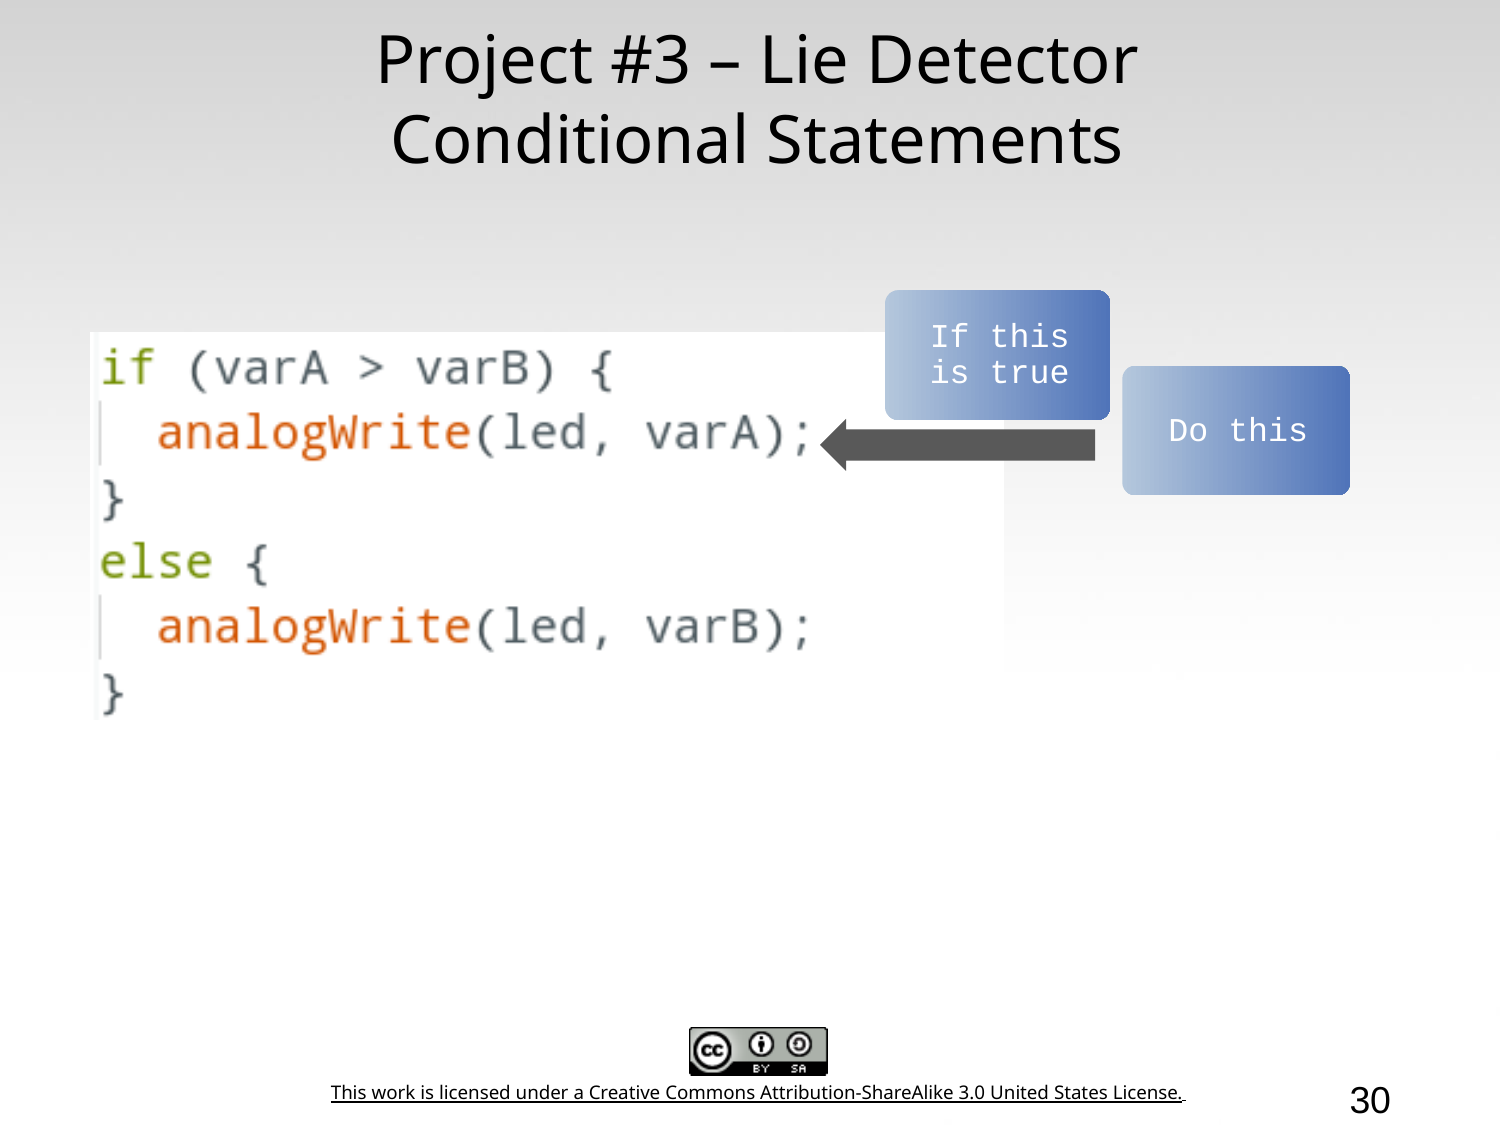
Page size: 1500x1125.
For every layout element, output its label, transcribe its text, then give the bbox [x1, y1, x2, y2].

picture [0, 0, 1500, 1125]
title Project #3 – Lie Detector Conditional Statements [75, 2, 1441, 191]
text_box If this is true [885, 290, 1111, 421]
text_box Do this [1122, 365, 1351, 496]
text_box [820, 418, 1096, 471]
